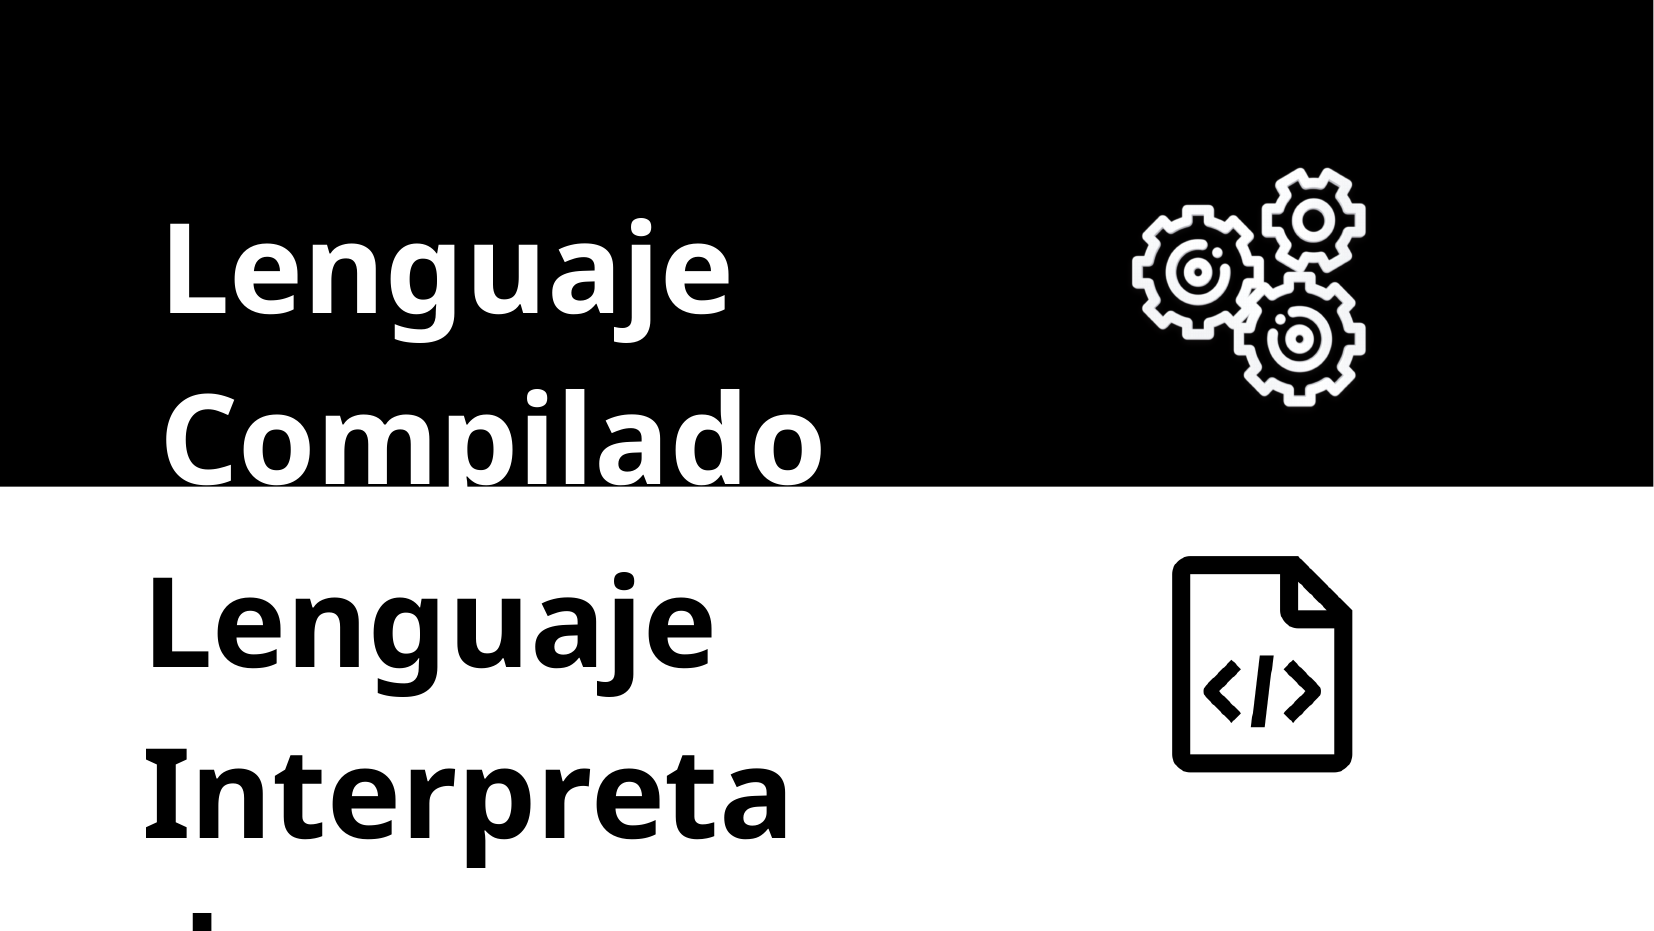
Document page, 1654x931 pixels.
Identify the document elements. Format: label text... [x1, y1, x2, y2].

text_box [263, 439, 291, 470]
text_box Lenguaje Compilado [144, 172, 848, 439]
text_box [774, 439, 802, 470]
text_box [618, 452, 642, 472]
picture [1127, 529, 1397, 799]
text_box [0, 0, 1654, 487]
text_box Lenguaje Interpretado [127, 526, 861, 793]
text_box [467, 439, 493, 470]
text_box [695, 439, 722, 470]
picture [1100, 138, 1398, 443]
